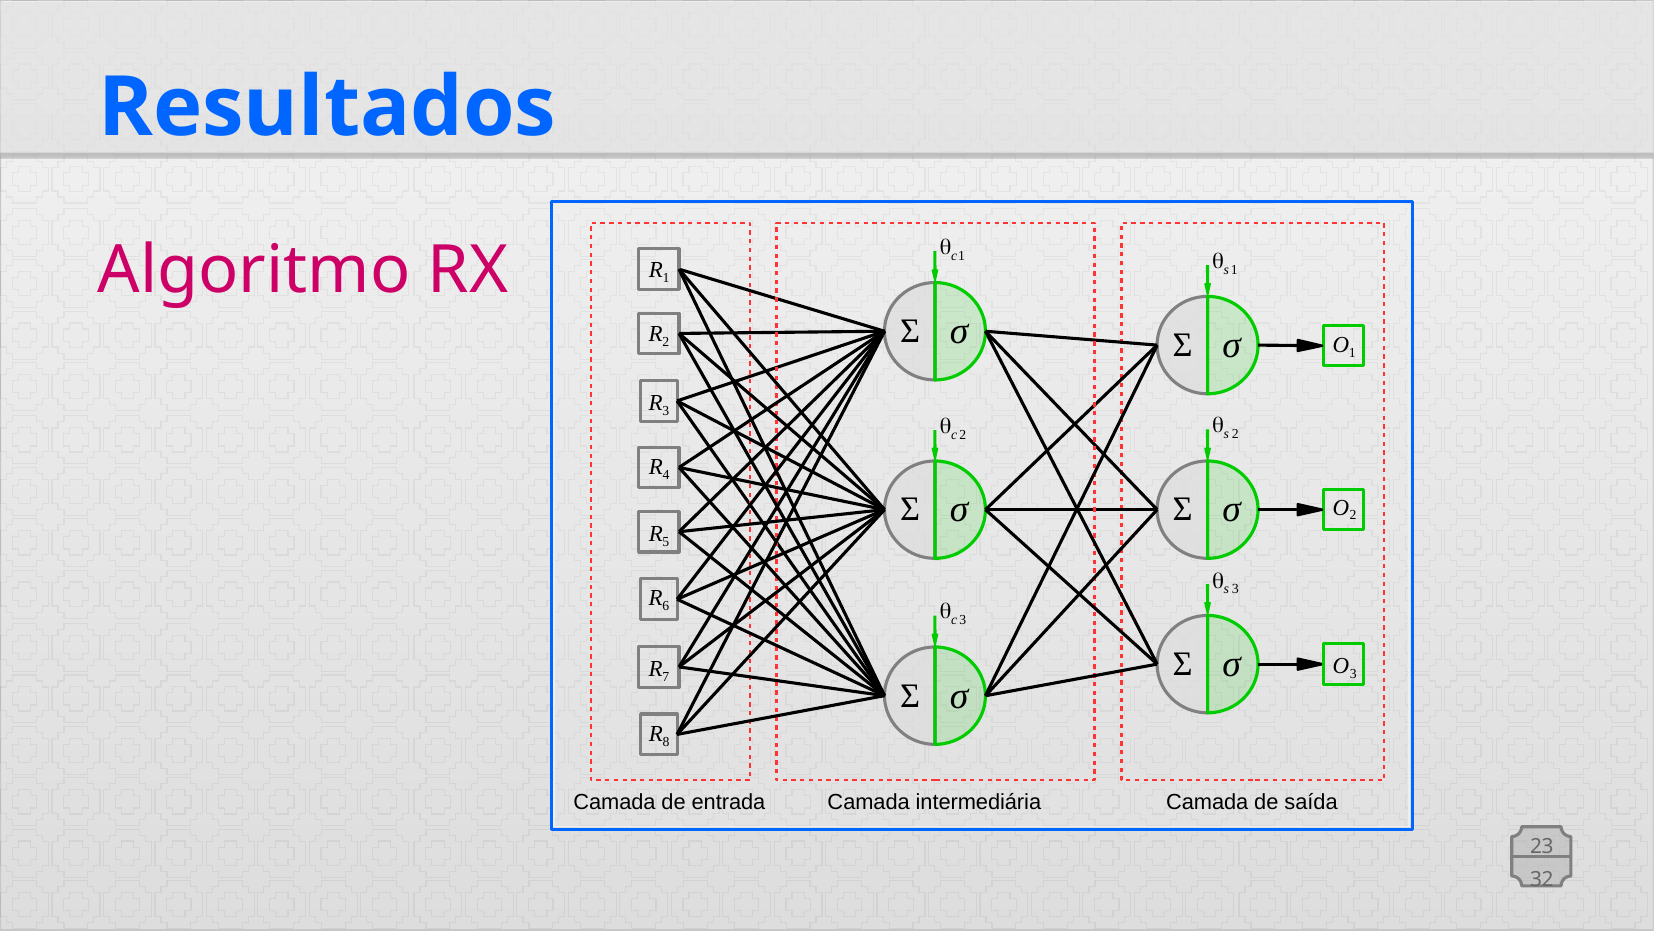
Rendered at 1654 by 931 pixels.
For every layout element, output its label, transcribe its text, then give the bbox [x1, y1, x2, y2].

picture [552, 203, 1411, 828]
text_box Algoritmo RX [82, 204, 505, 302]
text_box Resultados [83, 39, 1063, 157]
